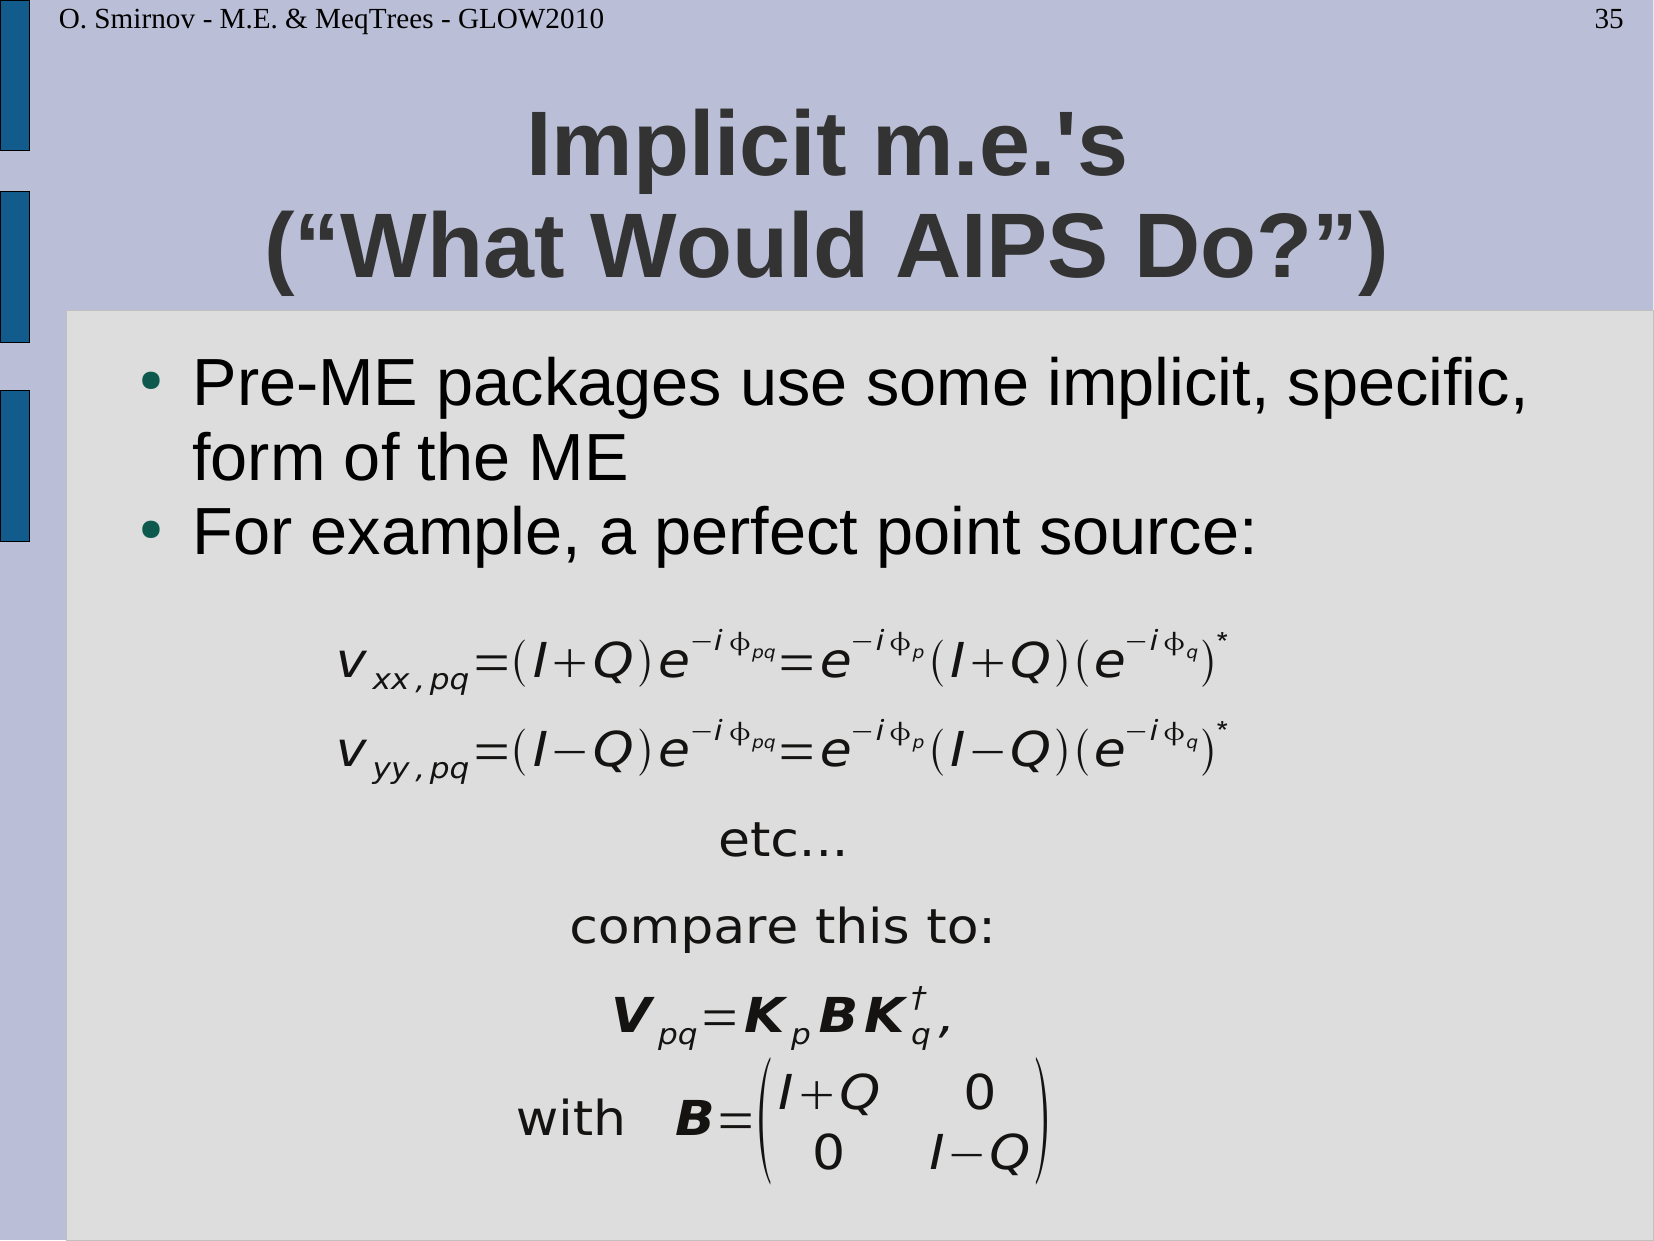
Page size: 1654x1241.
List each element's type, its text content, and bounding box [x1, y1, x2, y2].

list Pre-ME packages use some implicit, specific, form of the ME For example, a perfect point source: [121, 344, 1534, 1112]
title Implicit m.e.'s (“What Would AIPS Do?”) [121, 92, 1534, 298]
chart [329, 609, 1236, 1188]
